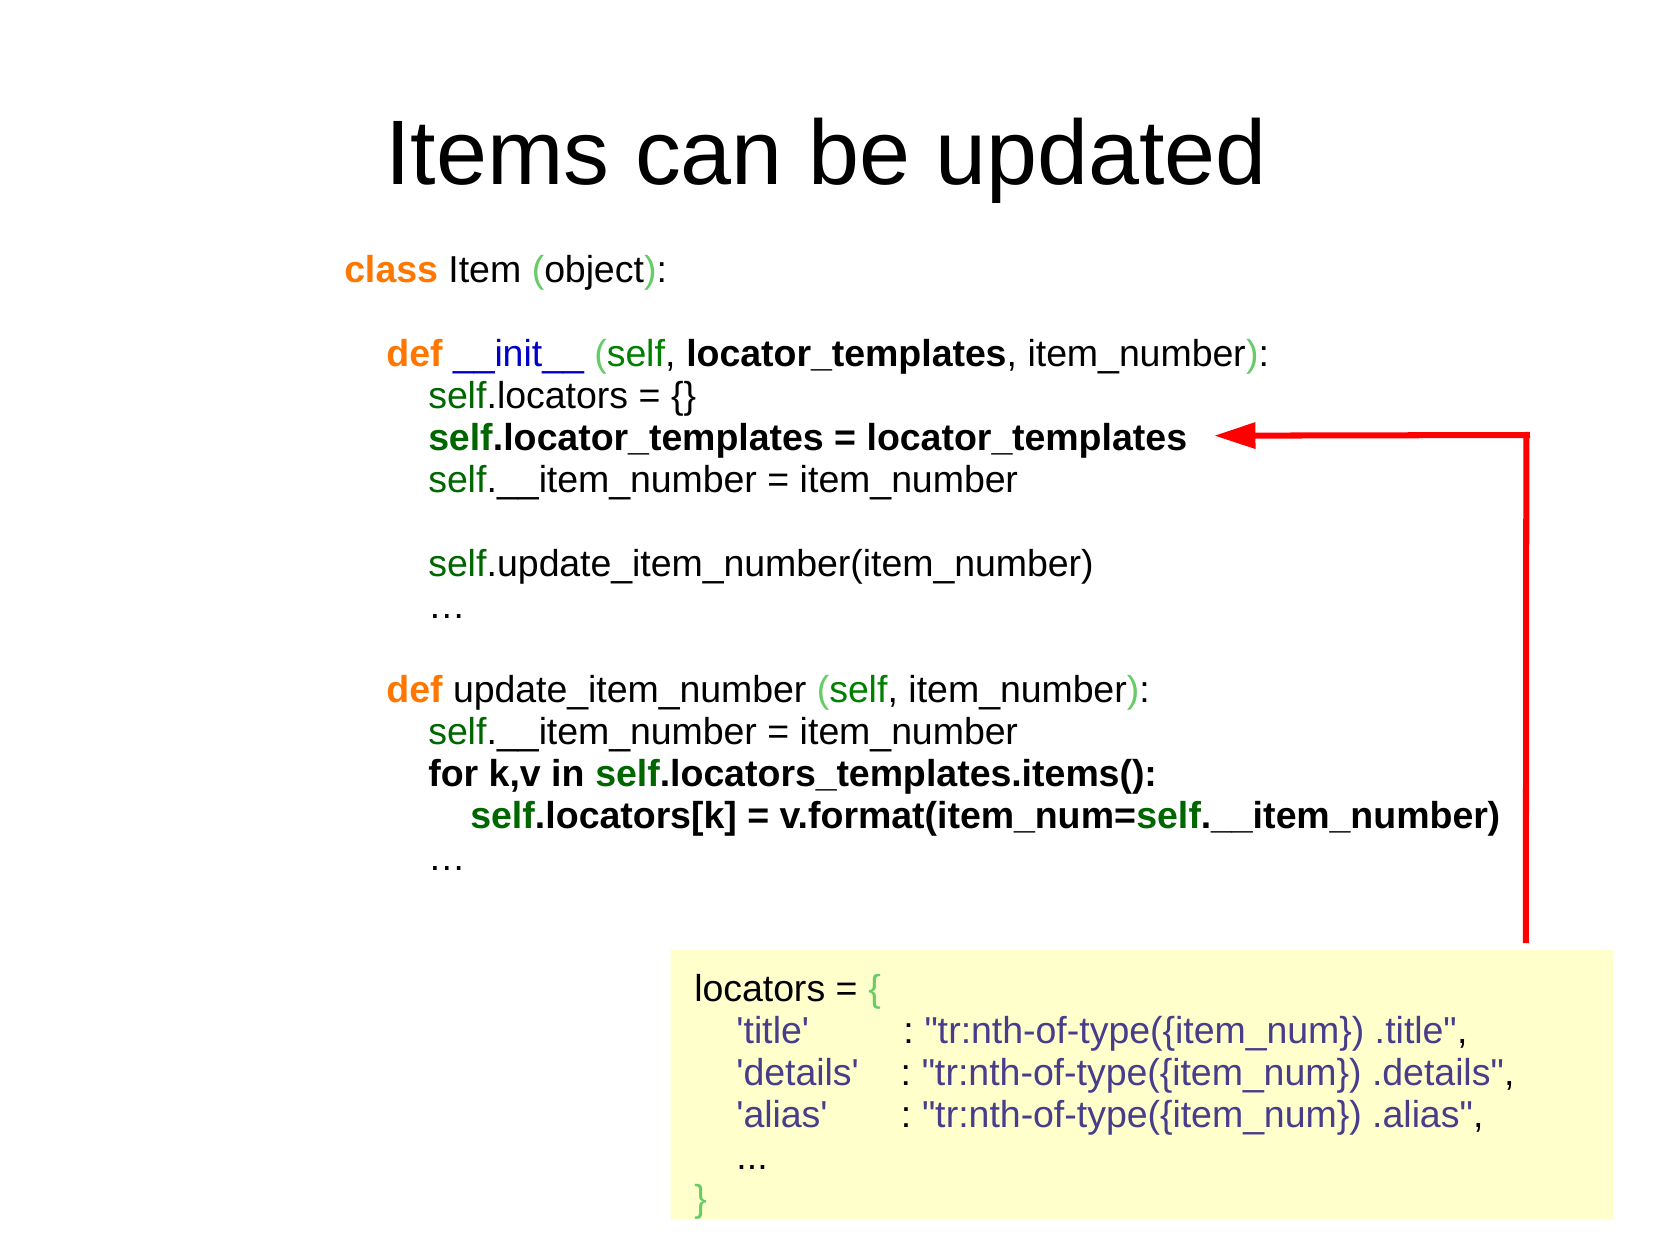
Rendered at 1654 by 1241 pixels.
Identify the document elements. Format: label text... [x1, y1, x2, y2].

text_box class Item (object): def __init__ (self, locator_templates, item_number): self.locators = {} self.locator_templates = locator_templates self.__item_number = item_number self.update_item_number(item_number) … def update_item_number (self, item_number): self.__item_number = item_number for k,v in self.locators_templates.items(): self.locators[k] = v.format(item_num=self.__item_number) … [329, 241, 1516, 929]
text_box [670, 950, 1614, 1220]
text_box locators = { 'title' : "tr:nth-of-type({item_num}) .title", 'details' : "tr:nth-of-type({item_num}) .details", 'alias' : "tr:nth-of-type({item_num}) .alias", ... } [679, 960, 1608, 1227]
title Items can be updated [82, 49, 1571, 257]
